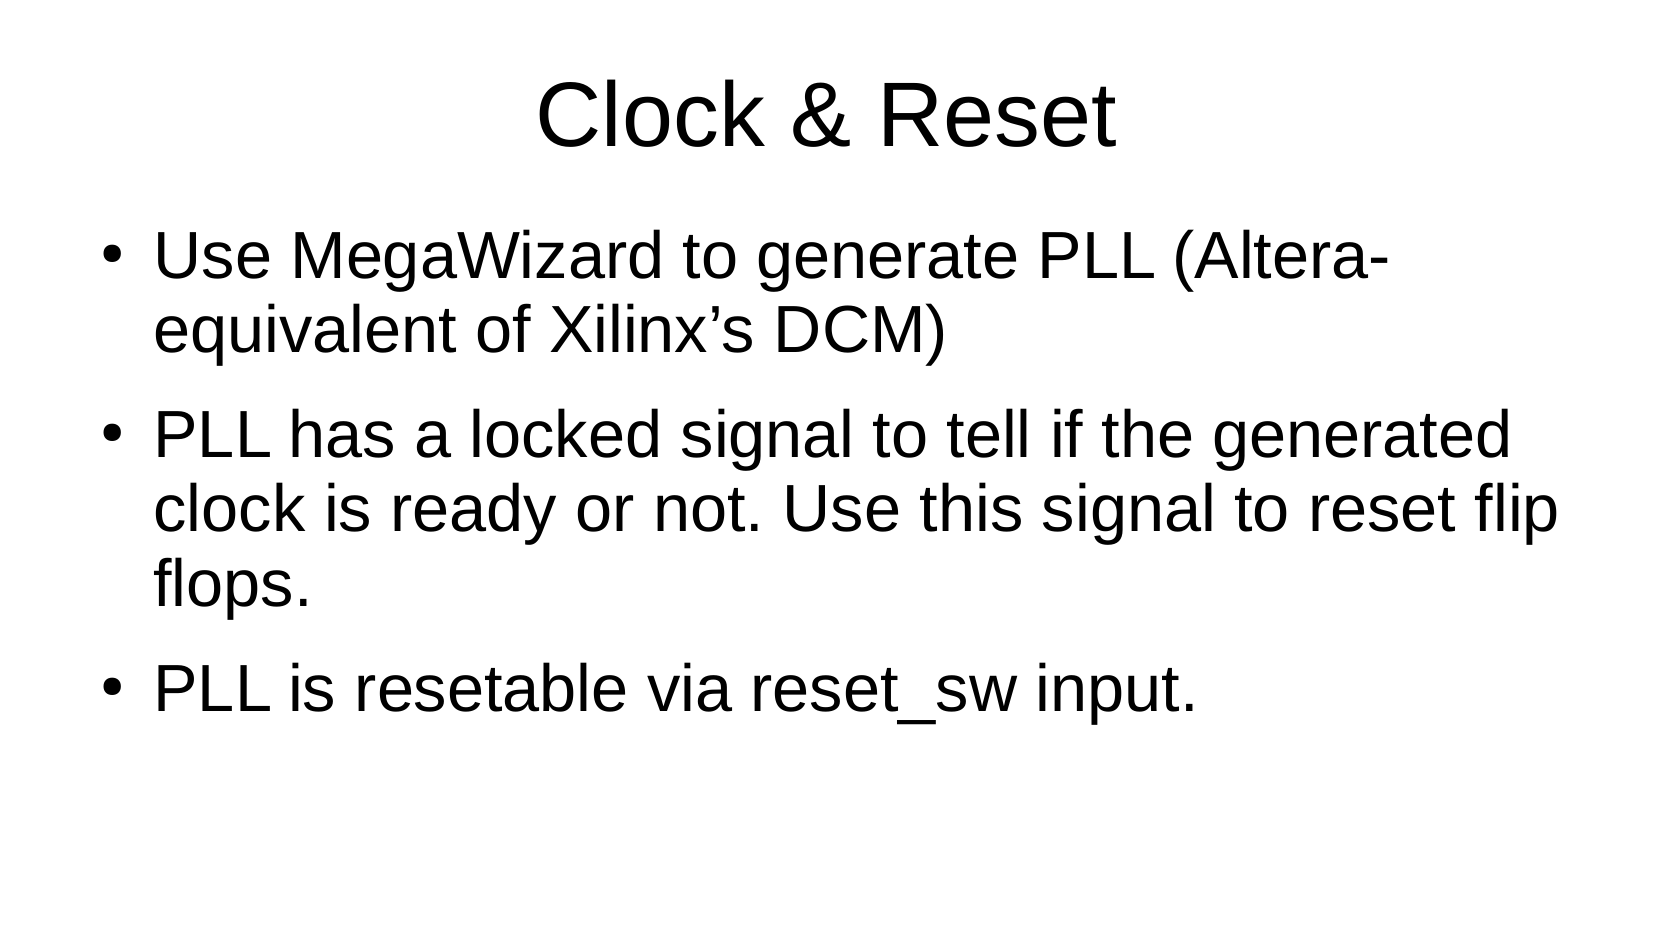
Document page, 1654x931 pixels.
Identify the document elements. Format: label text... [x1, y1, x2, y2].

title Clock & Reset [82, 37, 1571, 193]
list Use MegaWizard to generate PLL (Altera-equivalent of Xilinx’s DCM) PLL has a locked signal to tell if the generated clock is ready or not. Use this signal to reset flip flops. PLL is resetable via reset_sw input. [82, 217, 1571, 739]
